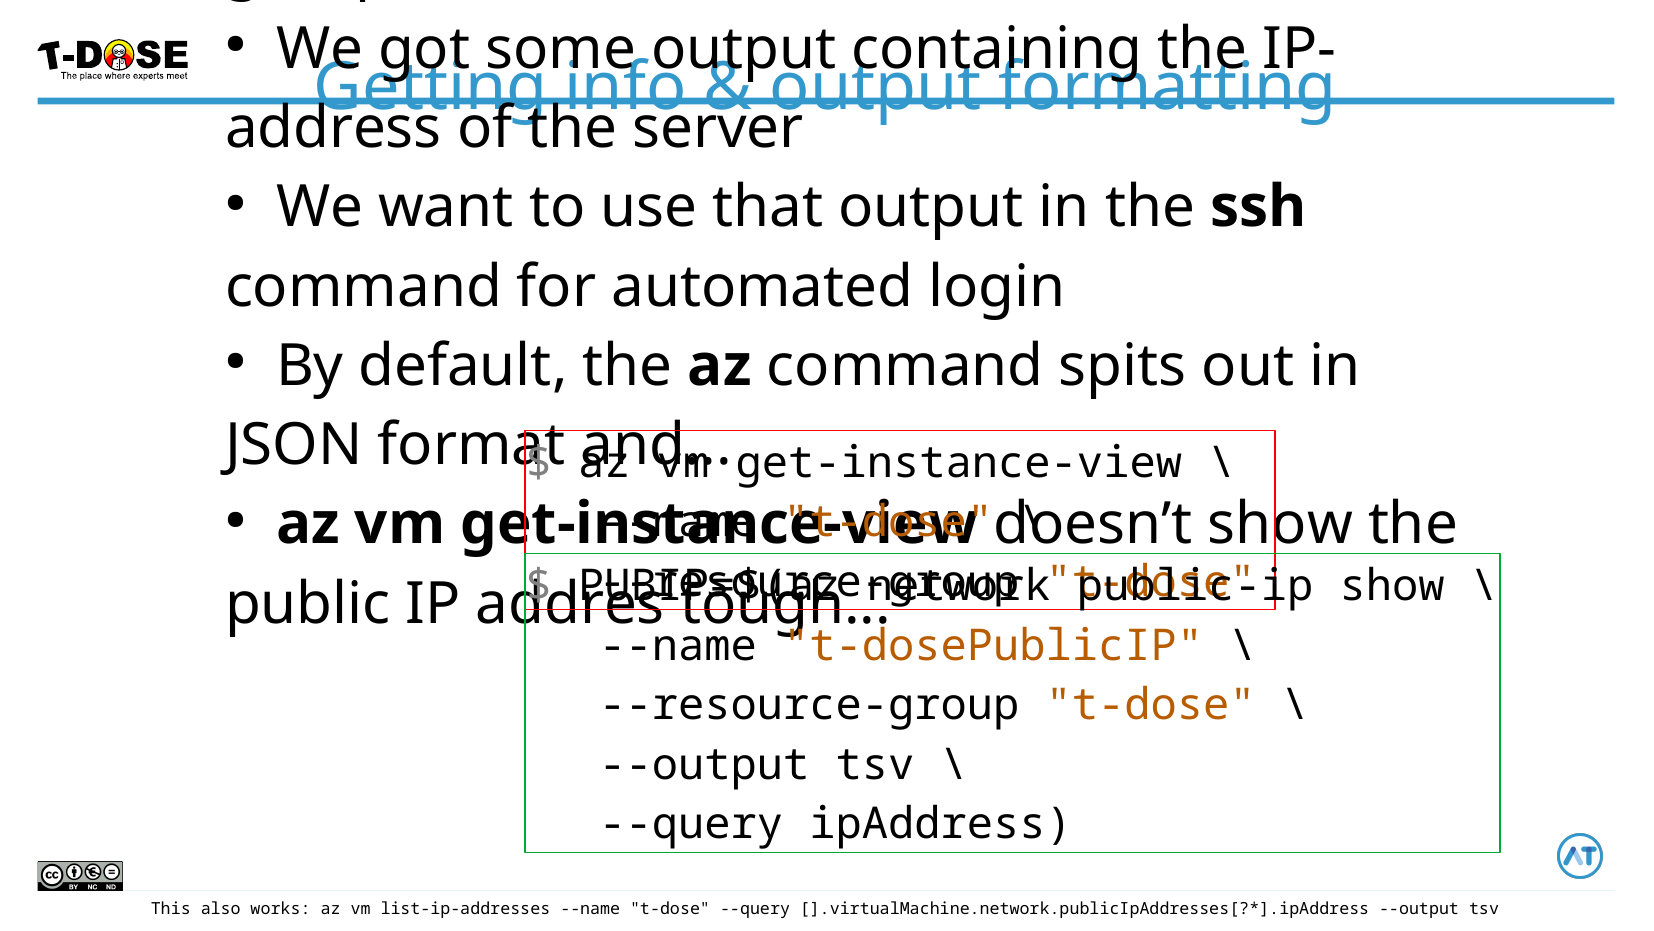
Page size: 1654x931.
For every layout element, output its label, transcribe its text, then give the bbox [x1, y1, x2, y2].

text_box This also works: az vm list-ip-addresses --name "t-dose" --query [].virtualMachine.network.publicIpAddresses[?*].ipAddress --output tsv [150, 891, 1501, 926]
picture [37, 861, 123, 891]
text_box Getting info & output formatting [37, 38, 1615, 106]
text_box $ az vm get-instance-view \ --name "t-dose" \ --resource-group "t-dose" [526, 554, 1276, 563]
picture [1557, 833, 1603, 879]
text_box $ az vm get-instance-view \ --name "t-dose" \ --resource-group "t-dose" [525, 430, 1276, 553]
text_box We have created some resources (resource group, virtual machine) We got some output containing the IP-address of the server We want to use that output in the ssh command for automated login By default, the az command spits out in JSON format and... az vm get-instance-view doesn’t show the public IP addres tough... [225, 97, 1501, 391]
text_box $ PUBIP=$(az network public-ip show \ --name "t-dosePublicIP" \ --resource-group "t-dose" \ --output tsv \ --query ipAddress) [525, 580, 1501, 826]
